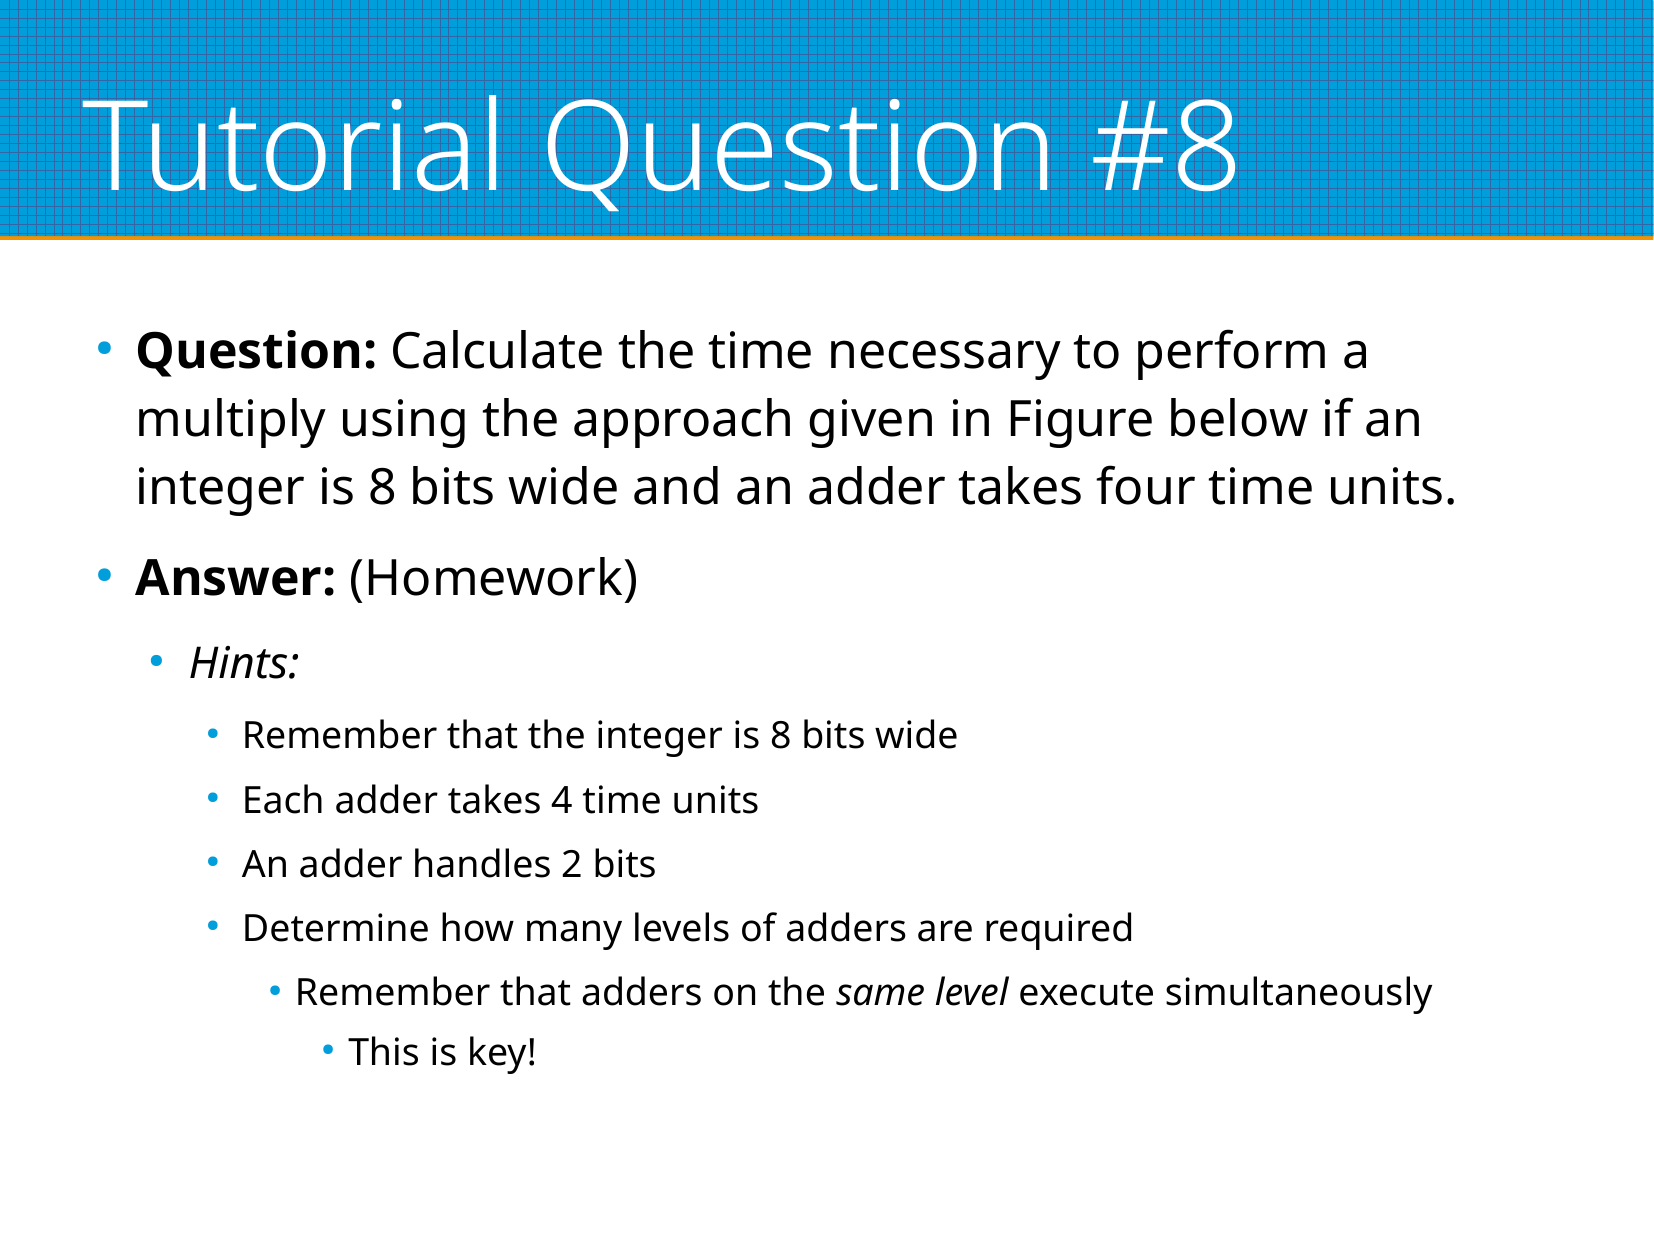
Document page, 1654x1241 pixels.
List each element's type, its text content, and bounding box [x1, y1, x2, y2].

list Question: Calculate the time necessary to perform a multiply using the approach given in Figure below if an integer is 8 bits wide and an adder takes four time units. Answer: (Homework) Hints: Remember that the integer is 8 bits wide Each adder takes 4 time units An adder handles 2 bits Determine how many levels of adders are required Remember that adders on the same level execute simultaneously This is key! [82, 314, 1563, 1081]
title Tutorial Question #8 [82, 19, 1571, 227]
